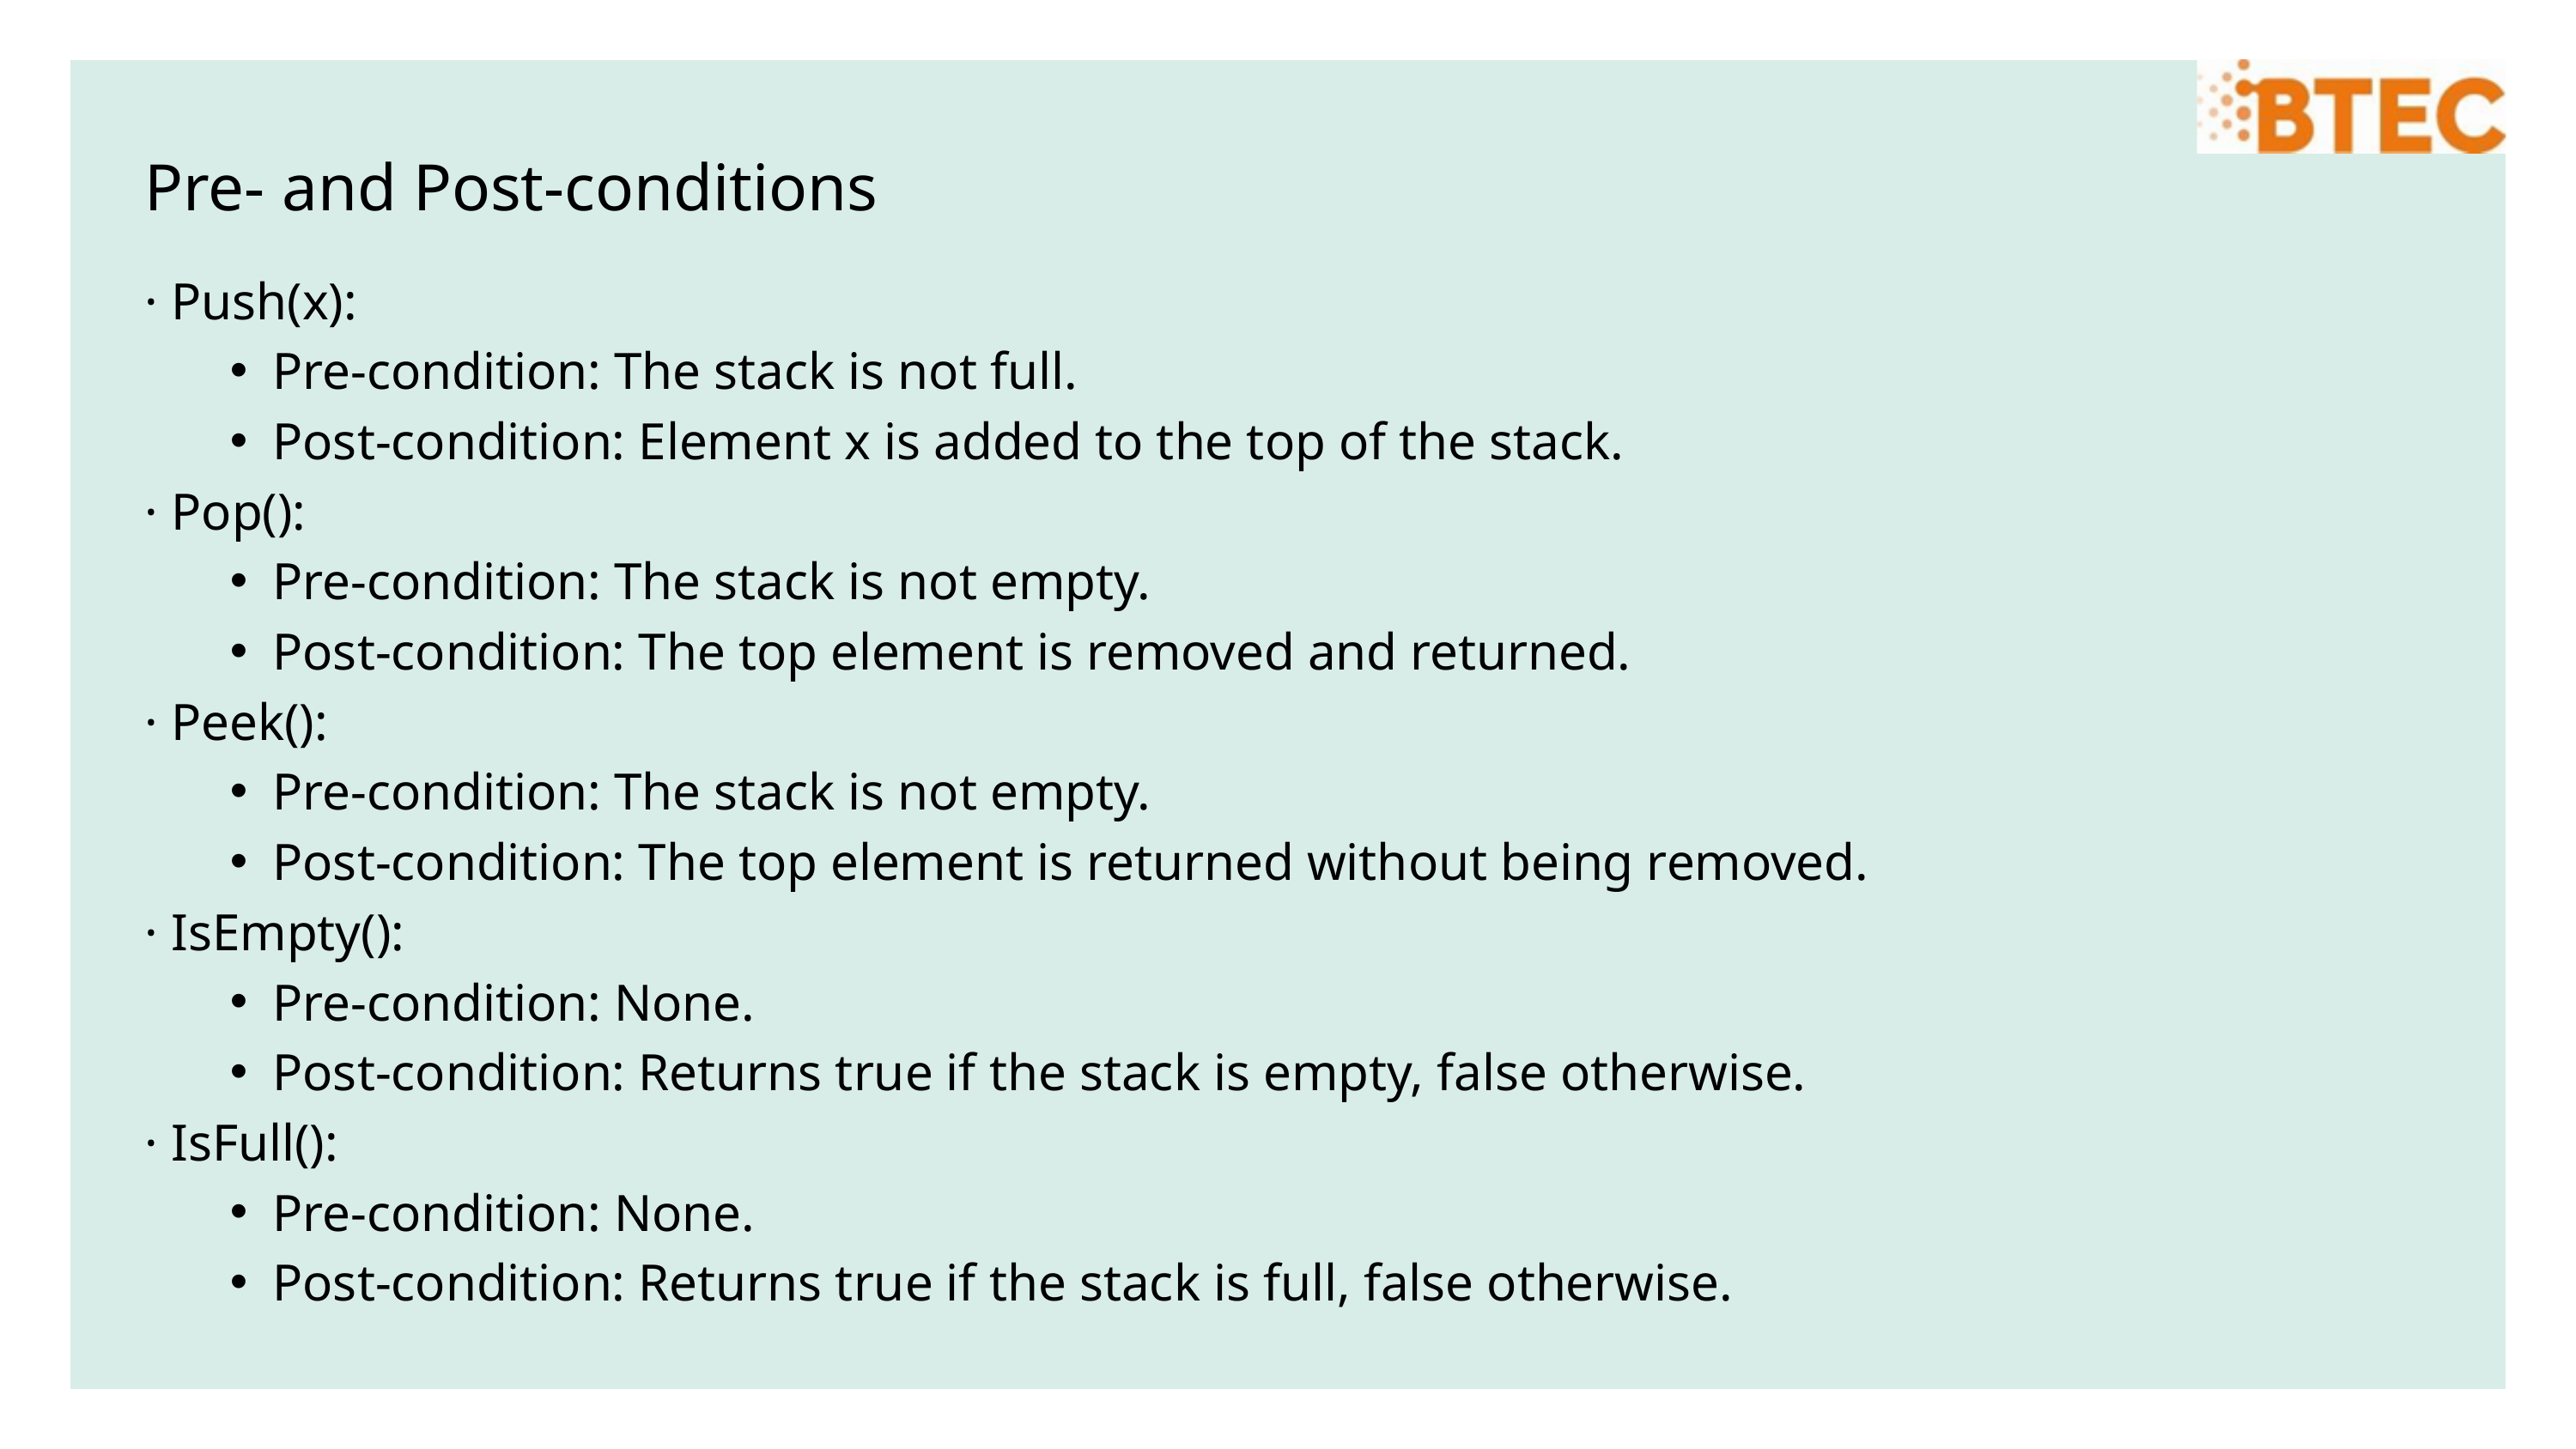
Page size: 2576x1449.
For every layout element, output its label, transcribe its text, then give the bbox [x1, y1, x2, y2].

text_box · Push(x): Pre-condition: The stack is not full. Post-condition: Element x is added to the top of the stack. · Pop(): Pre-condition: The stack is not empty. Post-condition: The top element is removed and returned. · Peek(): Pre-condition: The stack is not empty. Post-condition: The top element is returned without being removed. · IsEmpty(): Pre-condition: None. Post-condition: Returns true if the stack is empty, false otherwise. · IsFull(): Pre-condition: None. Post-condition: Returns true if the stack is full, false otherwise. [144, 259, 2248, 1304]
text_box Pre- and Post-conditions [144, 134, 1112, 221]
text_box [70, 59, 2506, 1389]
